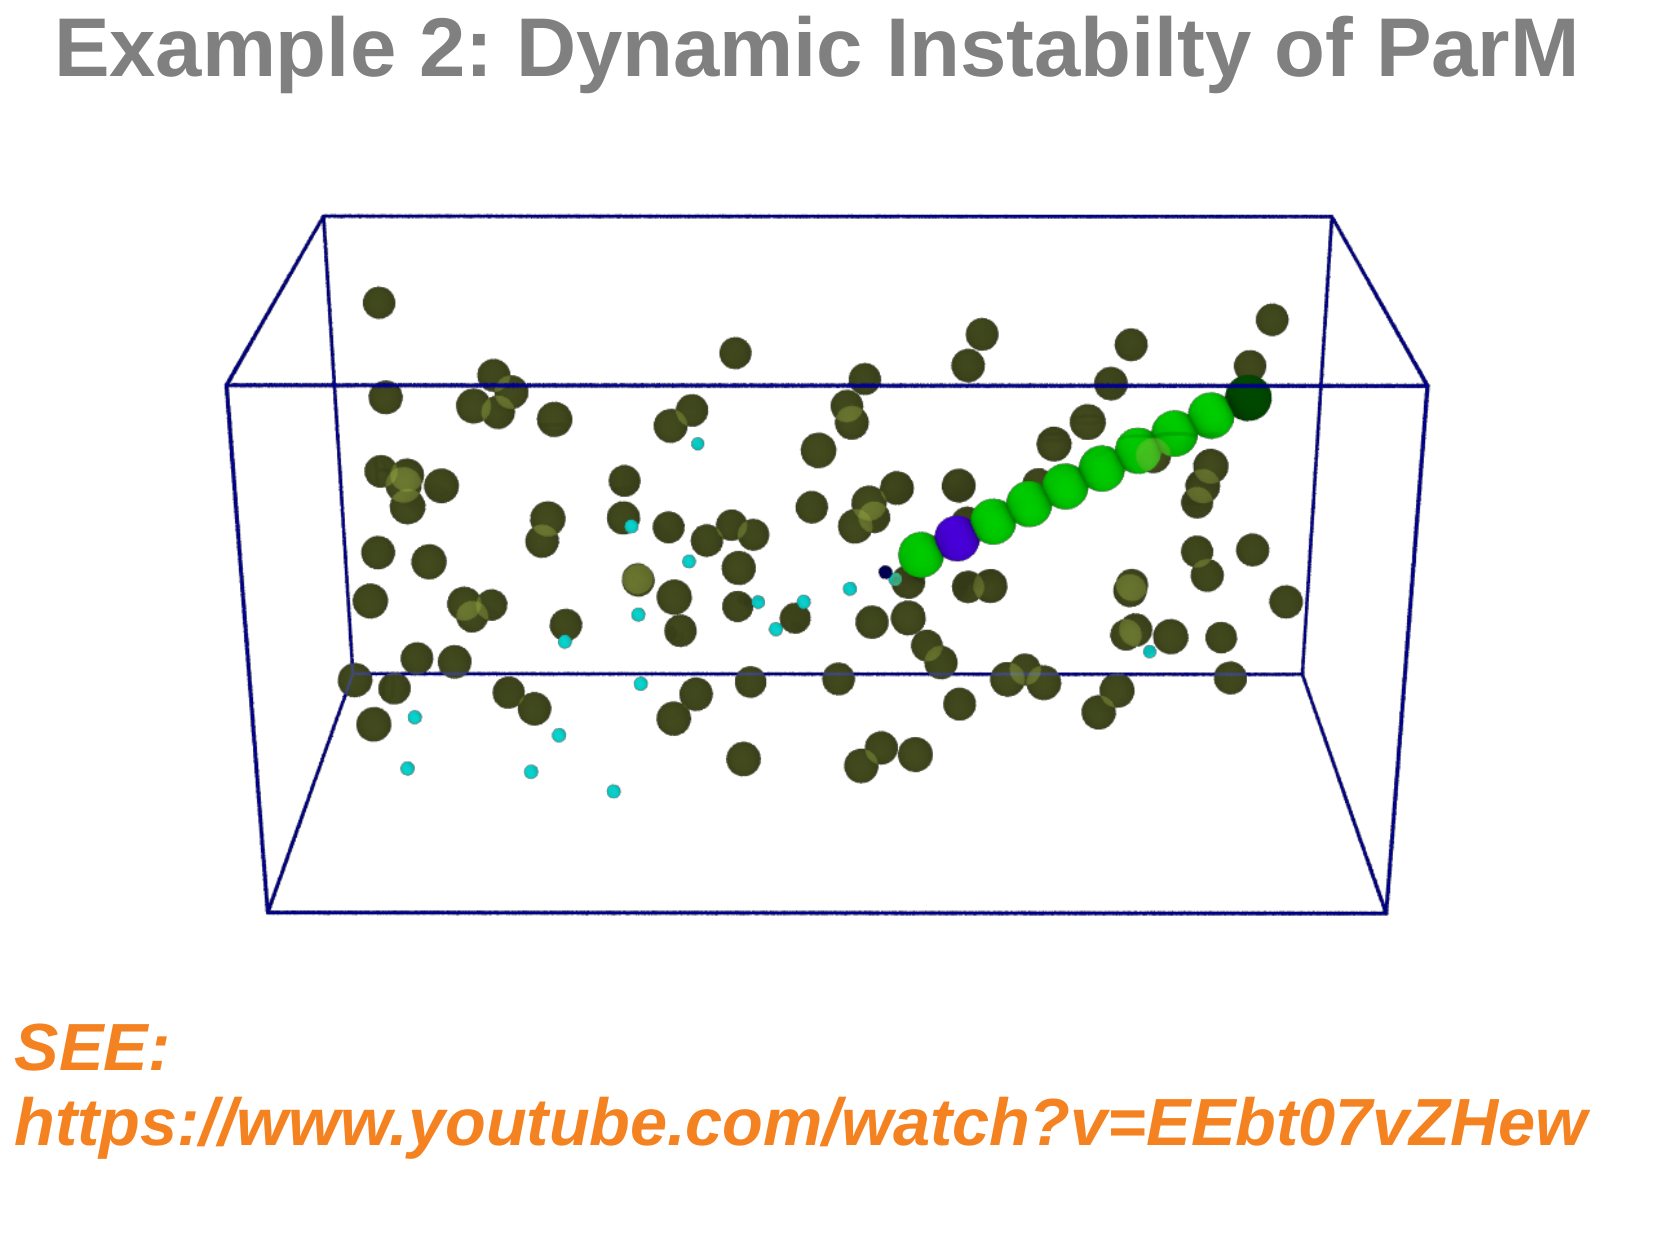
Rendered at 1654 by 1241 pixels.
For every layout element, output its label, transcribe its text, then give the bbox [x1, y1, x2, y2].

text_box SEE: https://www.youtube.com/watch?v=EEbt07vZHew [0, 1002, 1654, 1183]
picture [0, 0, 1654, 931]
text_box Example 2: Dynamic Instabilty of ParM [0, 0, 1635, 140]
